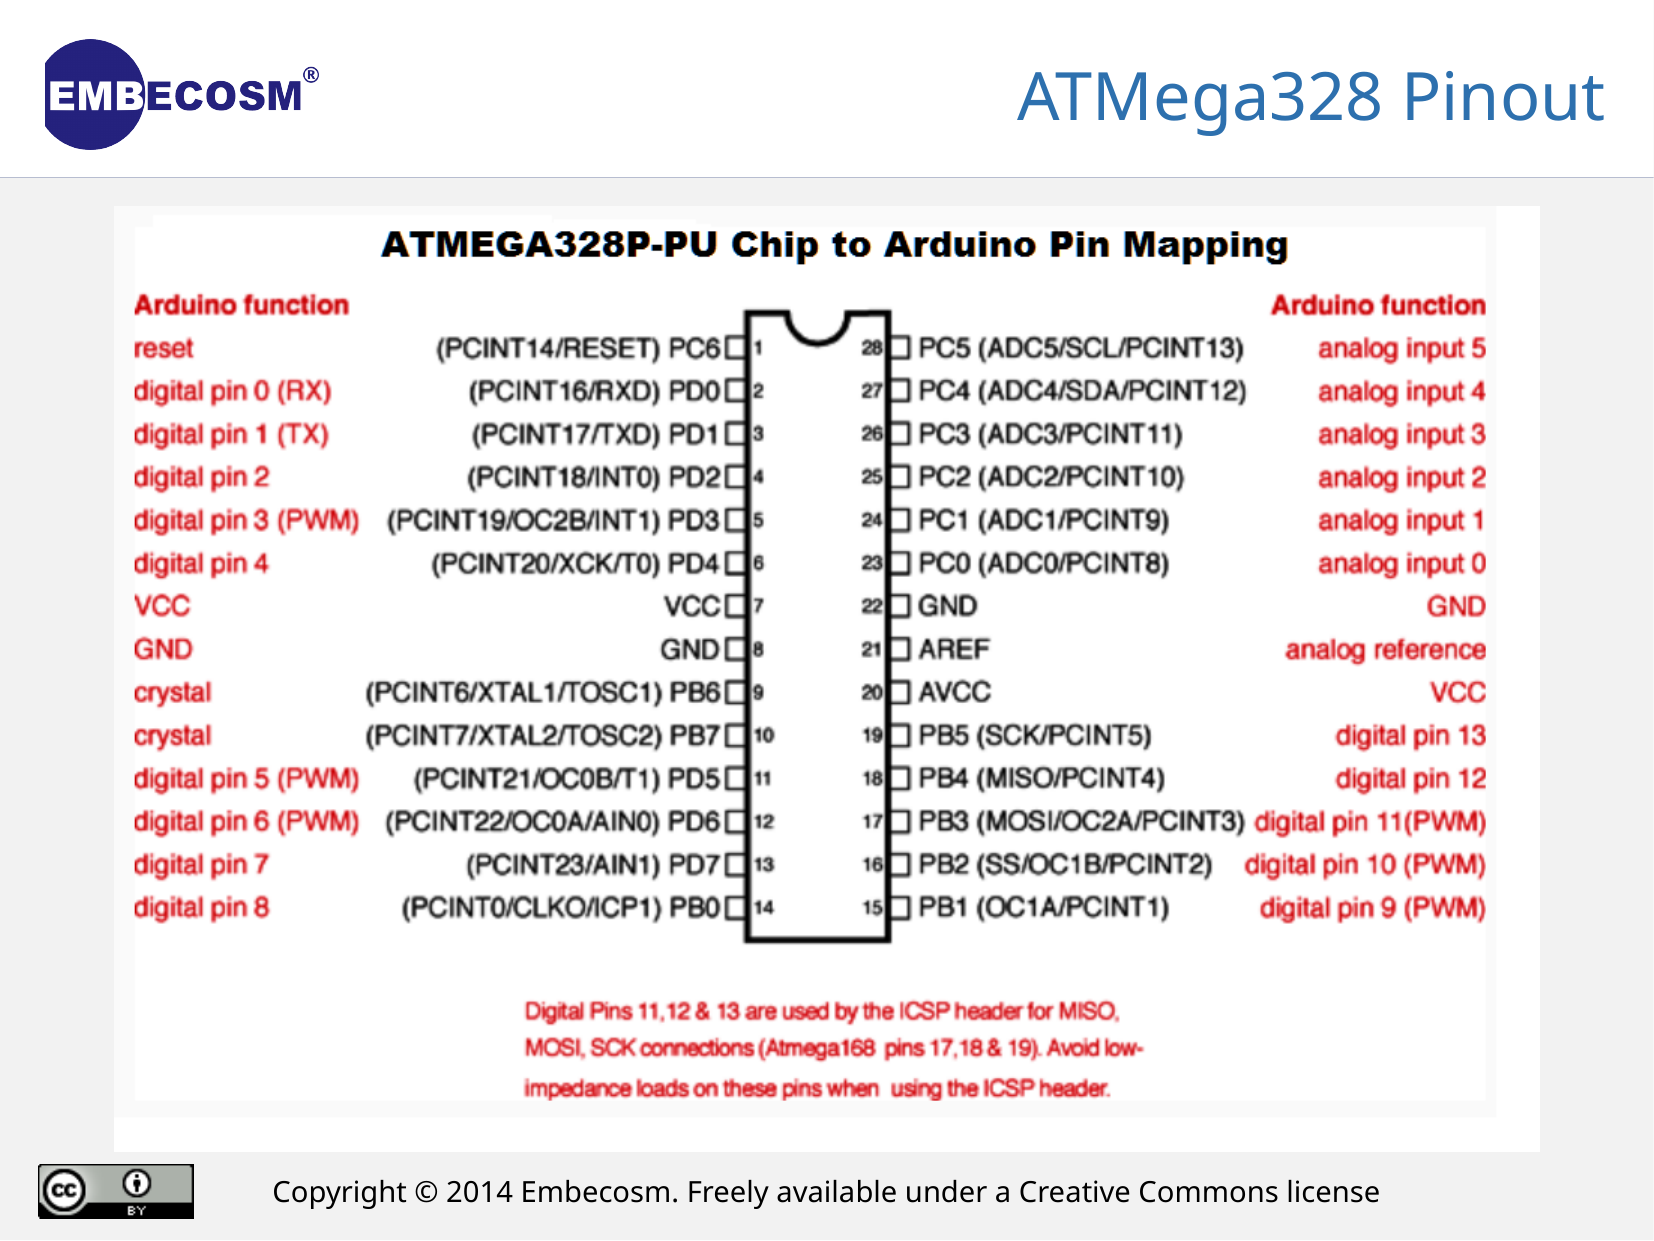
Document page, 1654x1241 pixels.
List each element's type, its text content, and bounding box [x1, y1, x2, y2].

picture [114, 206, 1540, 1152]
title ATMega328 Pinout [330, 23, 1607, 166]
picture [45, 39, 319, 150]
picture [38, 1164, 194, 1219]
